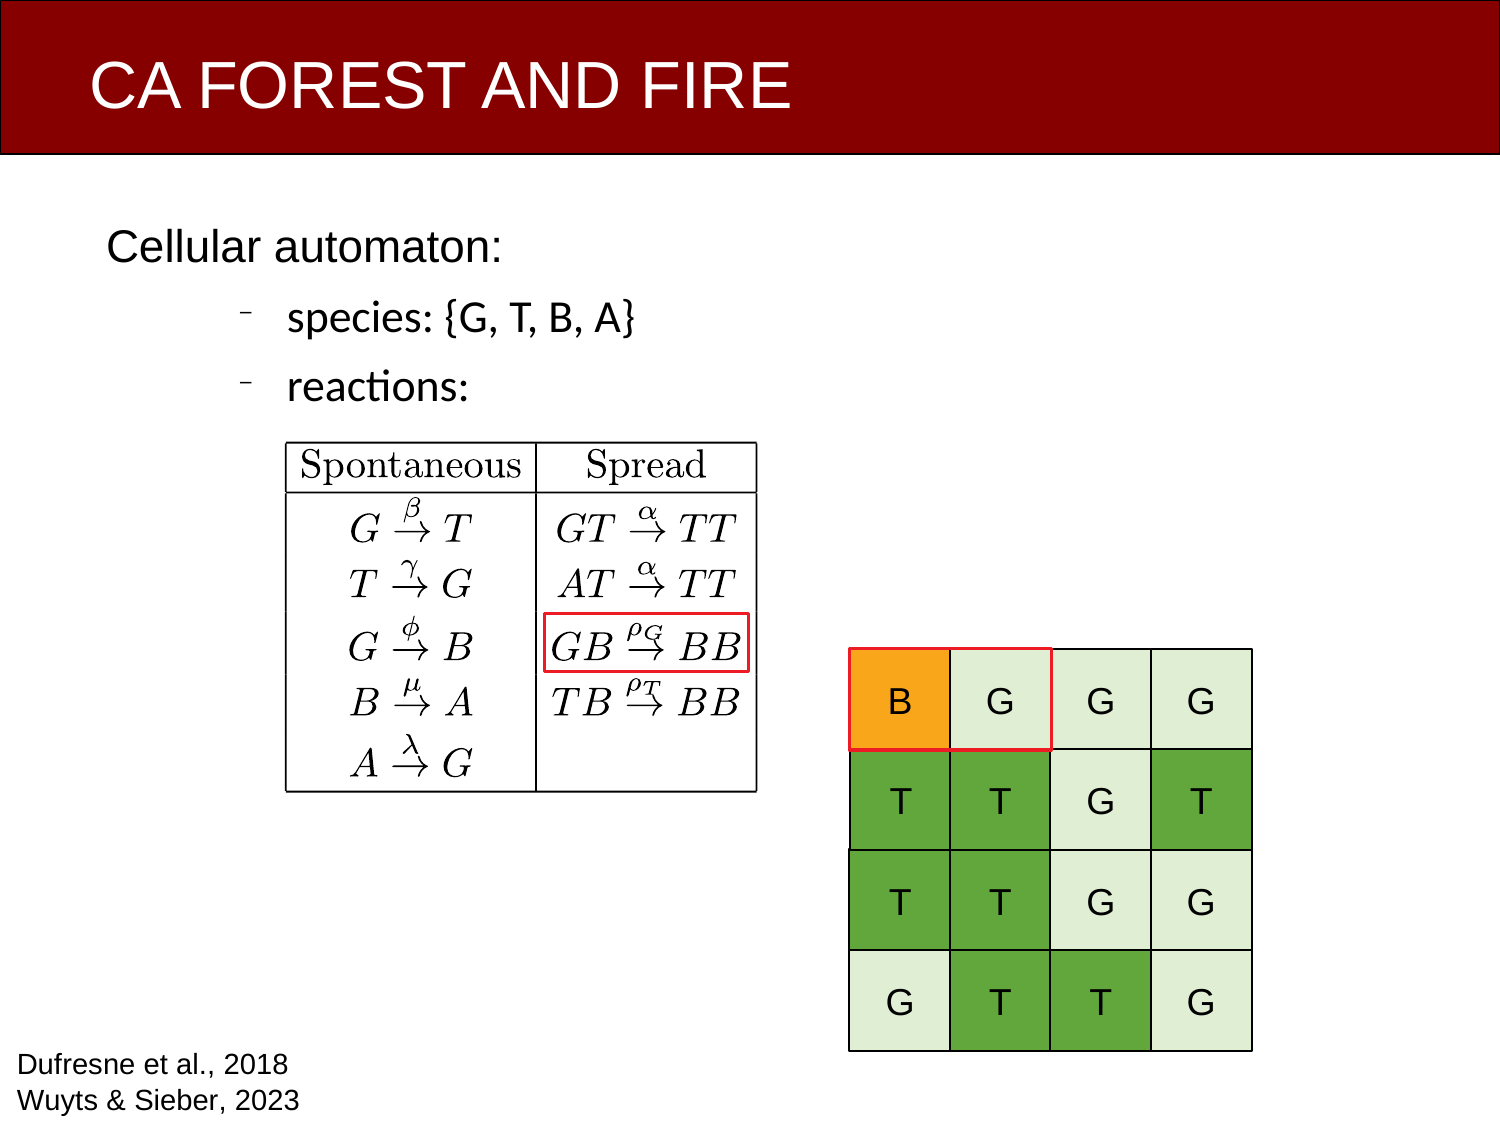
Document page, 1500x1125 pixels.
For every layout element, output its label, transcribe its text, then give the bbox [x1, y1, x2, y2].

text_box G [1150, 952, 1252, 1052]
text_box G [849, 952, 949, 1052]
text_box [0, 0, 1500, 154]
text_box T [1050, 952, 1150, 1052]
title CA FOREST AND FIRE [74, 3, 1425, 160]
text_box Dufresne et al., 2018 Wuyts & Sieber, 2023 [2, 1038, 442, 1125]
list Cellular automaton: species: {G, T, B, A} reactions: [75, 209, 1425, 952]
text_box T [949, 952, 1050, 1052]
